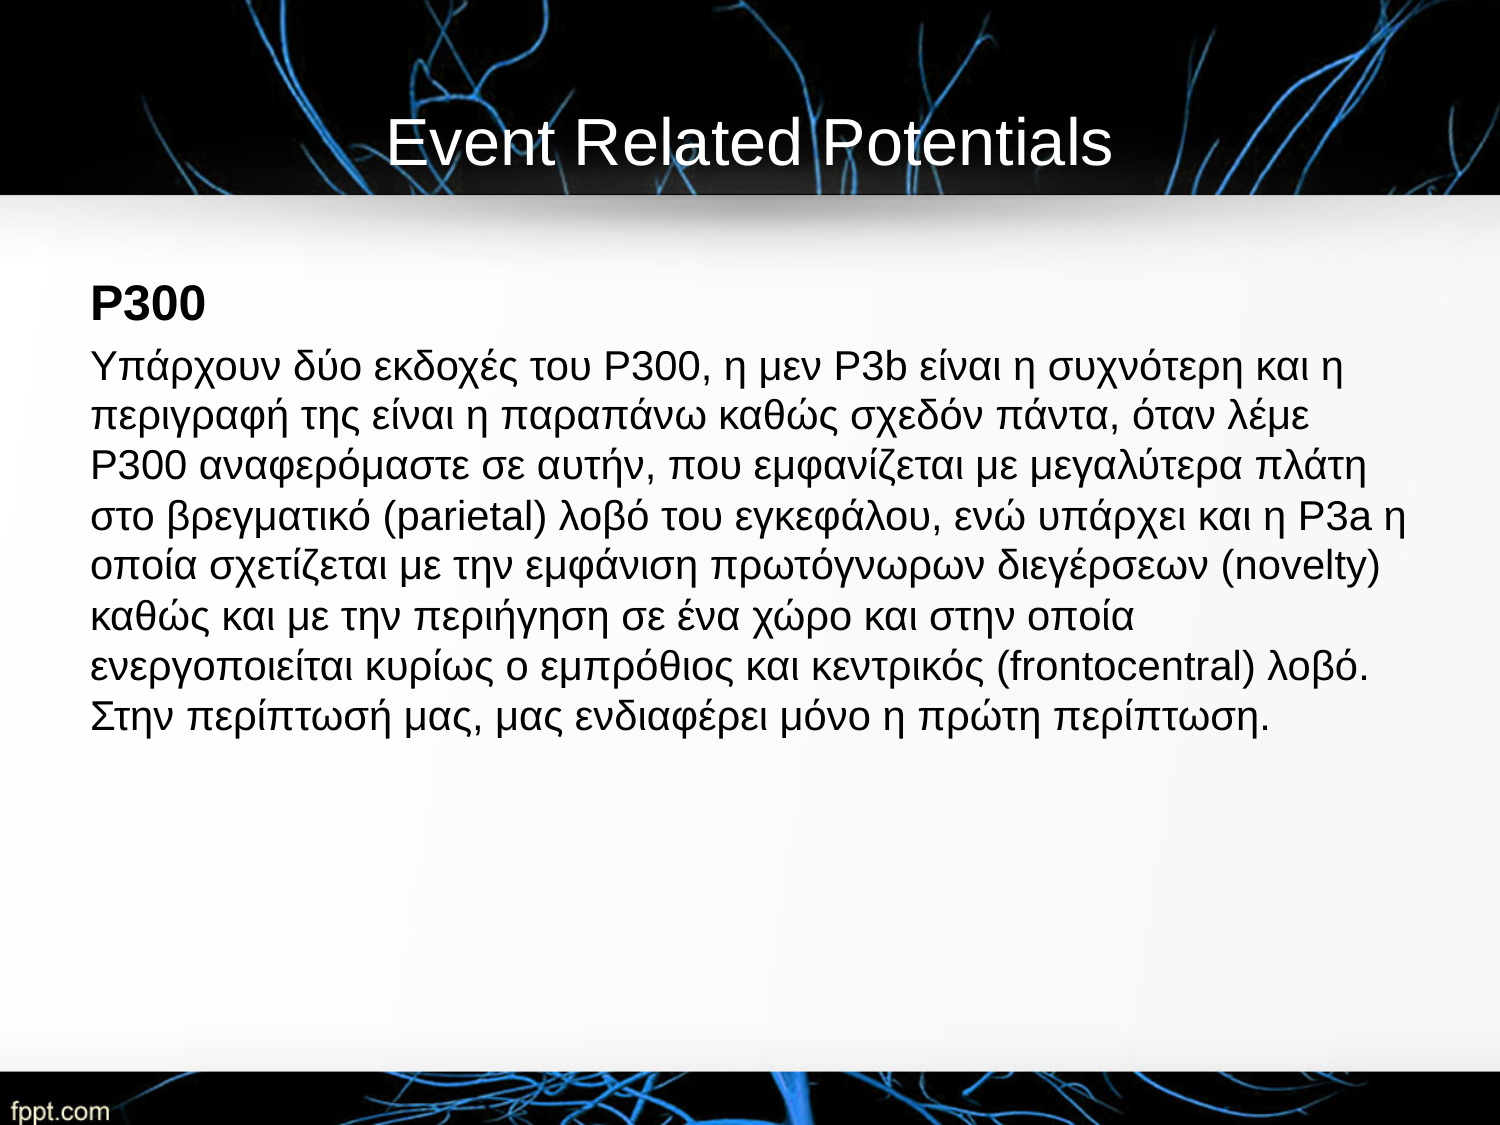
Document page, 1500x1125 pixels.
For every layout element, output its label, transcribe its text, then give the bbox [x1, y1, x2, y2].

title Event Related Potentials [75, 45, 1425, 233]
list P300 Υπάρχουν δύο εκδοχές του P300, η μεν Ρ3b είναι η συχνότερη και η περιγραφή της είναι η παραπάνω καθώς σχεδόν πάντα, όταν λέμε P300 αναφερόμαστε σε αυτήν, που εμφανίζεται με μεγαλύτερα πλάτη στο βρεγματικό (parietal) λοβό του εγκεφάλου, ενώ υπάρχει και η P3a η οποία σχετίζεται με την εμφάνιση πρωτόγνωρων διεγέρσεων (novelty) καθώς και με την περιήγηση σε ένα χώρο και στην οποία ενεργοποιείται κυρίως ο εμπρόθιος και κεντρικός (frontocentral) λοβό. Στην περίπτωσή μας, μας ενδιαφέρει μόνο η πρώτη περίπτωση. [75, 262, 1425, 1005]
picture [0, 0, 1500, 1125]
